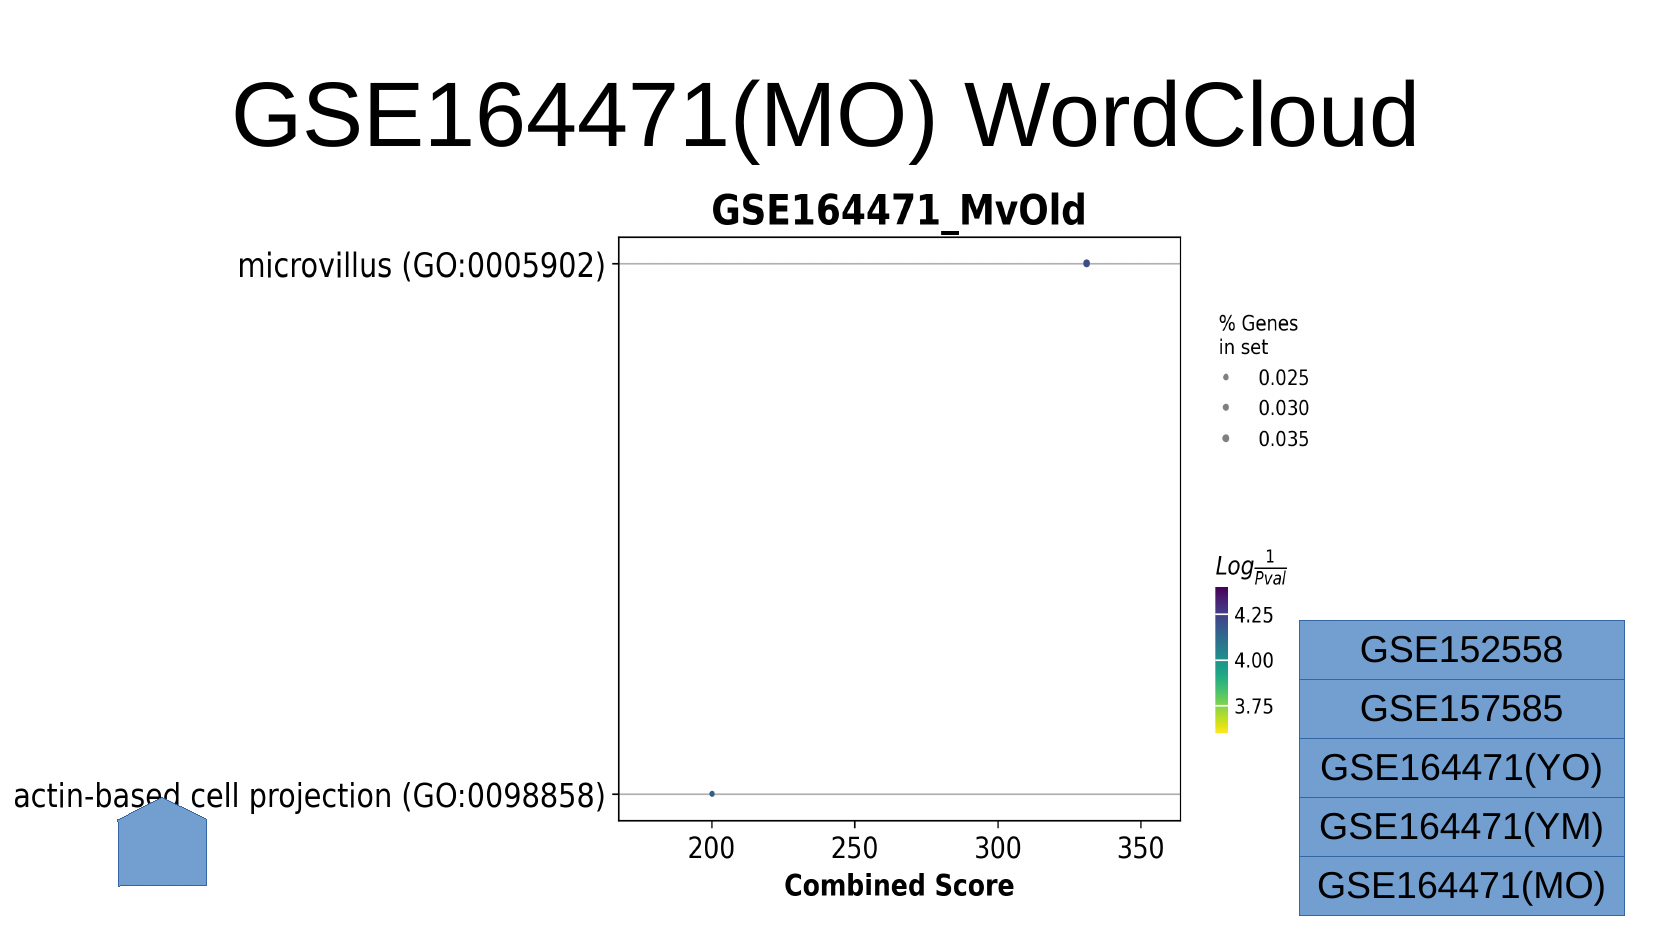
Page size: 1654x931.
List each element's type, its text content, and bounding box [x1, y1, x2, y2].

text_box GSE157585 [1299, 680, 1625, 738]
text_box GSE164471(YM) [1299, 797, 1625, 856]
text_box GSE164471(MO) [1299, 856, 1625, 916]
text_box GSE164471(YO) [1299, 738, 1625, 797]
title GSE164471(MO) WordCloud [82, 37, 1571, 193]
picture [0, 177, 1329, 916]
text_box GSE152558 [1299, 620, 1625, 680]
text_box [117, 797, 207, 887]
